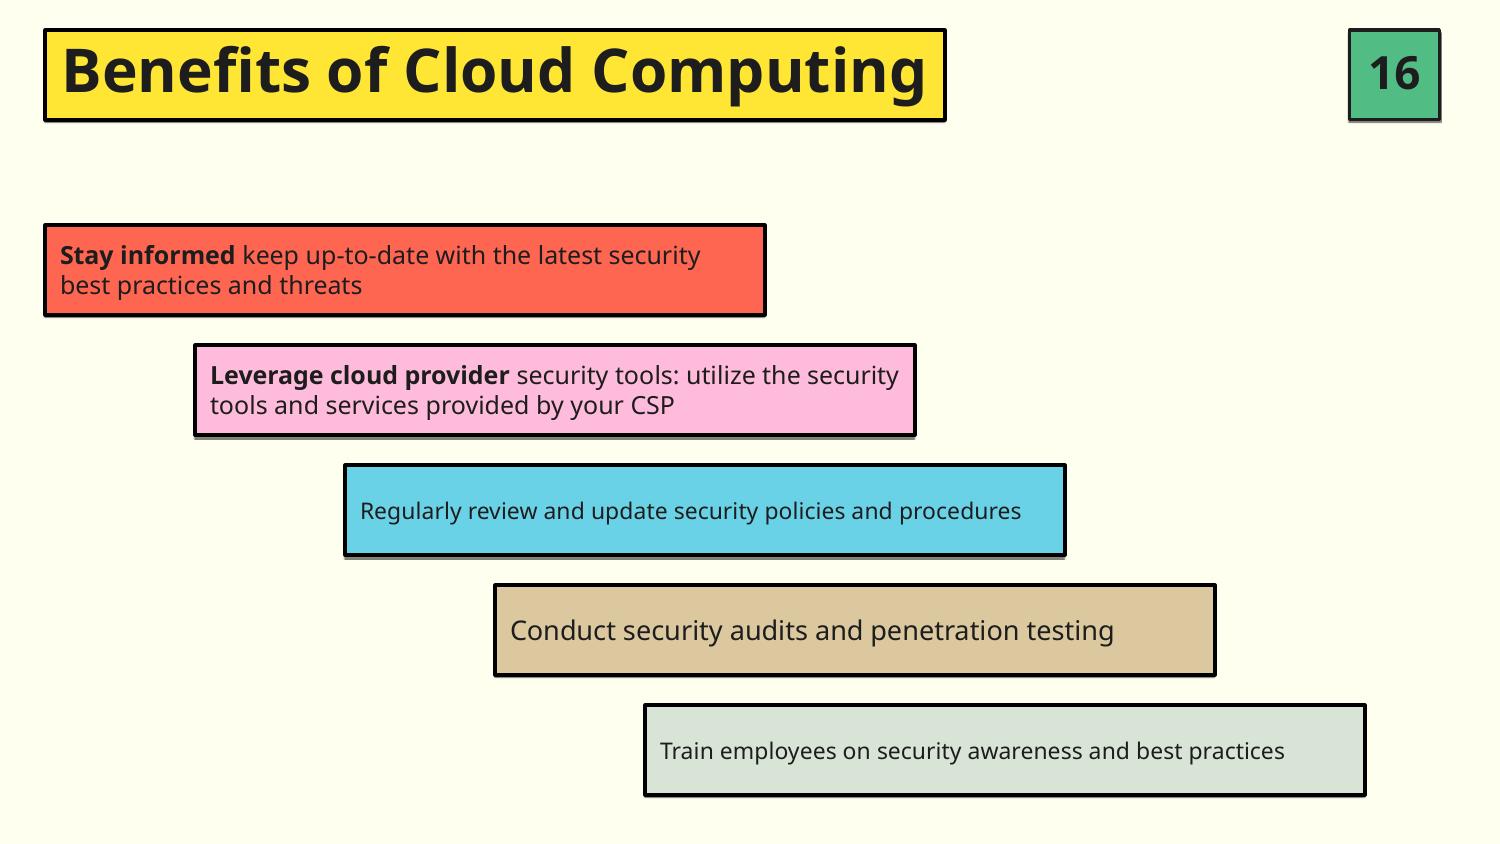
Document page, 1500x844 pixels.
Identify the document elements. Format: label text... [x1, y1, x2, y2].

list Train employees on security awareness and best practices [645, 705, 1365, 795]
title Benefits of Cloud Computing [45, 30, 945, 120]
list Stay informed keep up-to-date with the latest security best practices and threats [45, 225, 765, 315]
list Leverage cloud provider security tools: utilize the security tools and services provided by your CSP [195, 345, 915, 435]
list Conduct security audits and penetration testing [495, 585, 1215, 675]
list Regularly review and update security policies and procedures [345, 465, 1065, 555]
